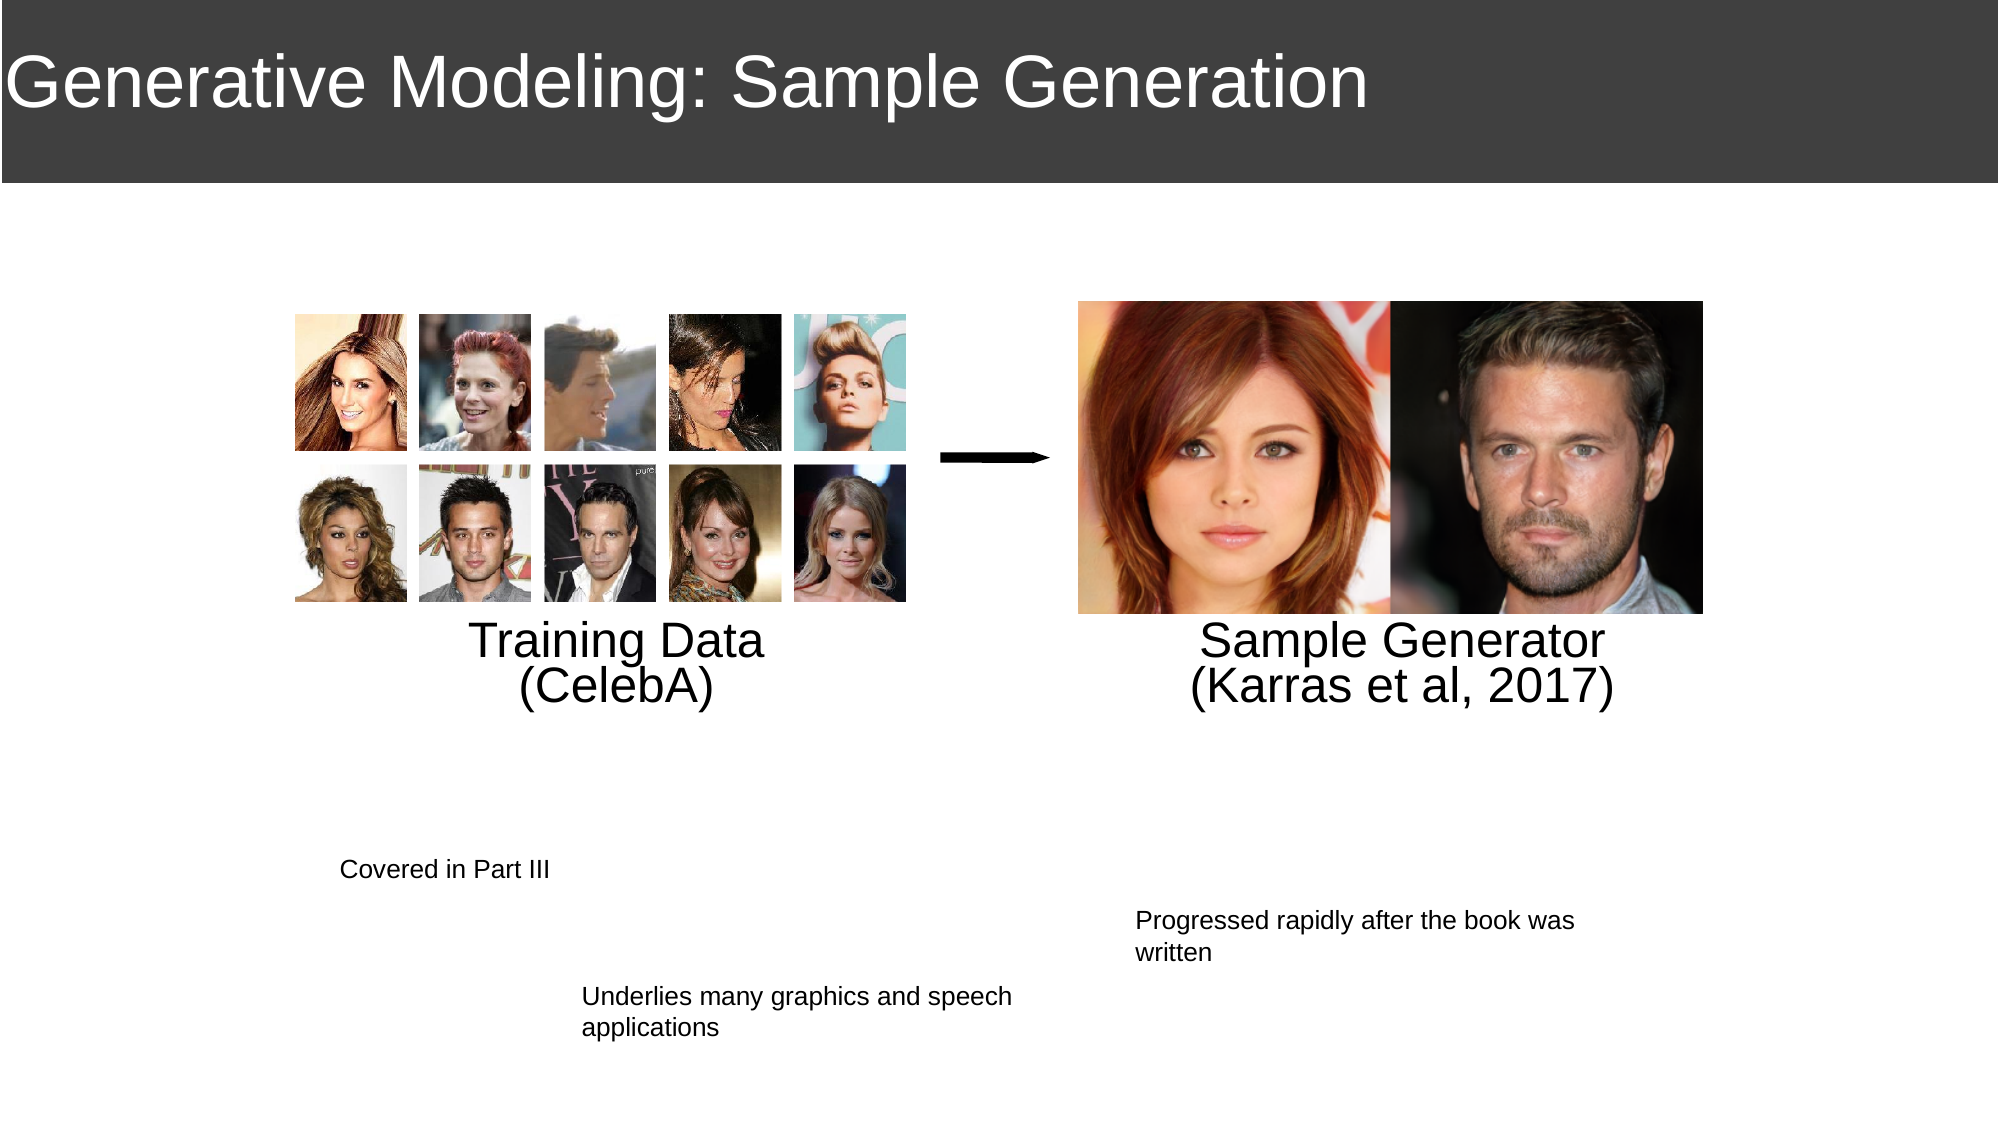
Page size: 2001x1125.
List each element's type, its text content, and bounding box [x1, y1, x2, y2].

text_box Generative Modeling: Sample Generation [0, 0, 2000, 185]
text_box Underlies many graphics and speech applications [575, 972, 1044, 1049]
text_box Training Data [463, 608, 741, 673]
text_box (CelebA) [513, 647, 698, 717]
text_box Covered in Part III [333, 845, 802, 890]
picture [288, 307, 912, 608]
picture [1078, 301, 1703, 614]
text_box Sample Generator [1194, 614, 1575, 647]
text_box Progressed rapidly after the book was written [1129, 896, 1598, 973]
text_box (Karras et al, 2017) [1185, 647, 1578, 717]
